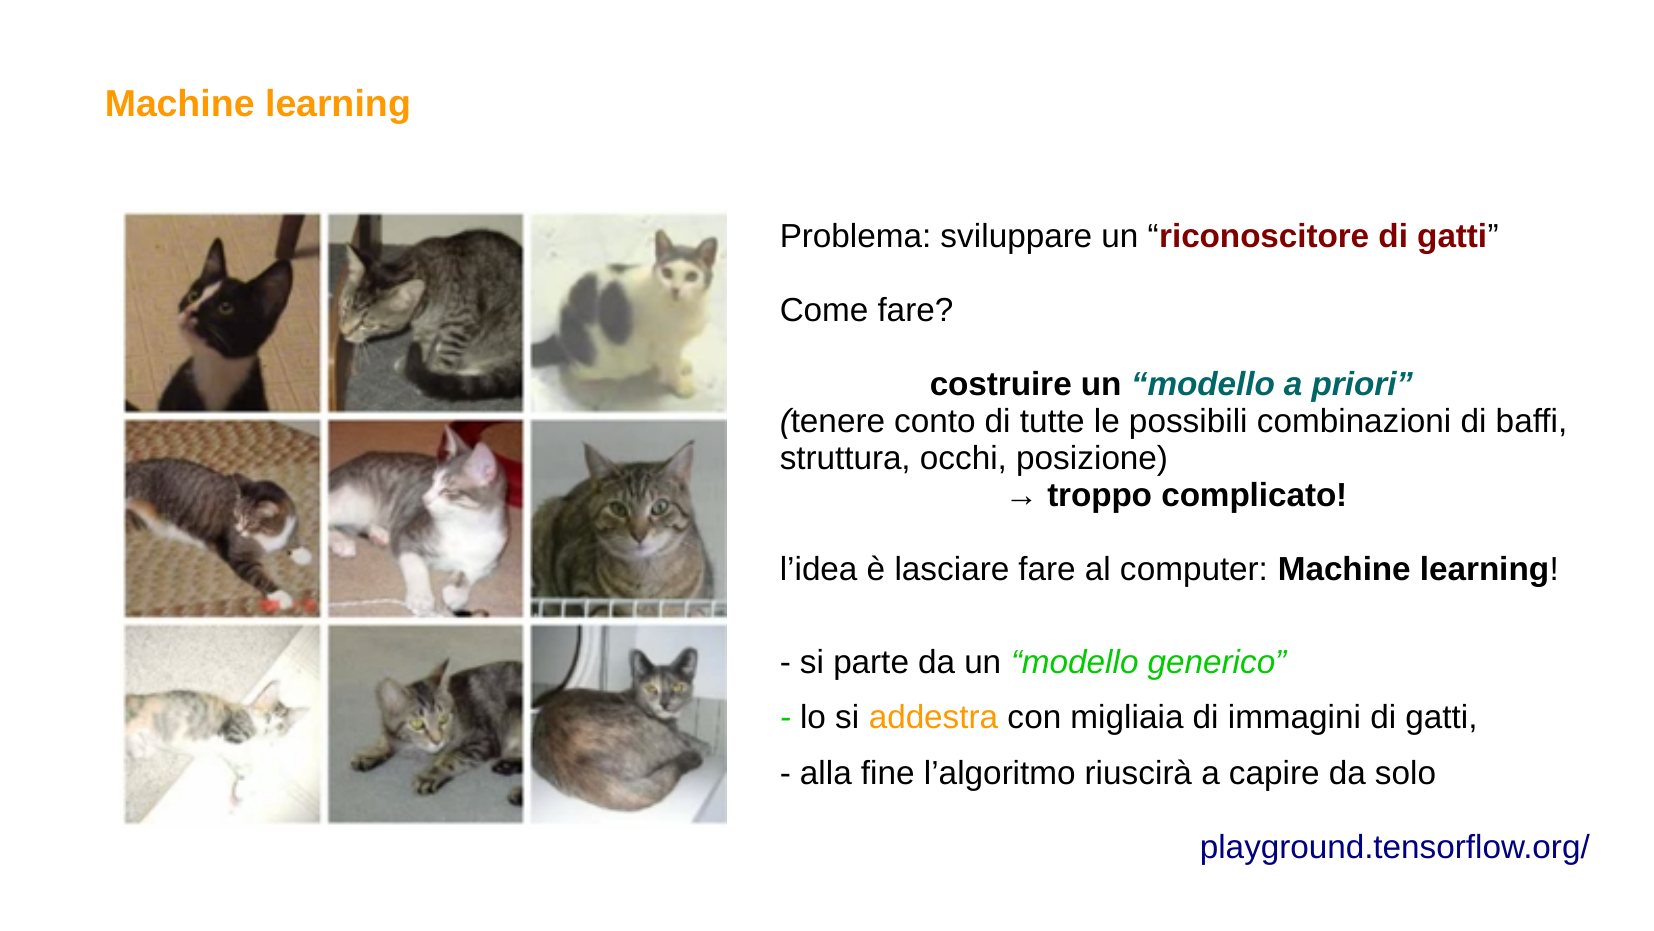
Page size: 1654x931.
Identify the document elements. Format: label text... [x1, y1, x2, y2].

text_box Machine learning [90, 75, 1051, 132]
picture [120, 209, 727, 831]
text_box Problema: sviluppare un “riconoscitore di gatti” Come fare? costruire un “modello a priori” (tenere conto di tutte le possibili combinazioni di baffi, struttura, occhi, posizione) → troppo complicato! l’idea è lasciare fare al computer: Machine learning! - si parte da un “modello generico” - lo si addestra con migliaia di immagini di gatti, - alla fine l’algoritmo riuscirà a capire da solo playground.tensorflow.org/ [765, 210, 1606, 873]
